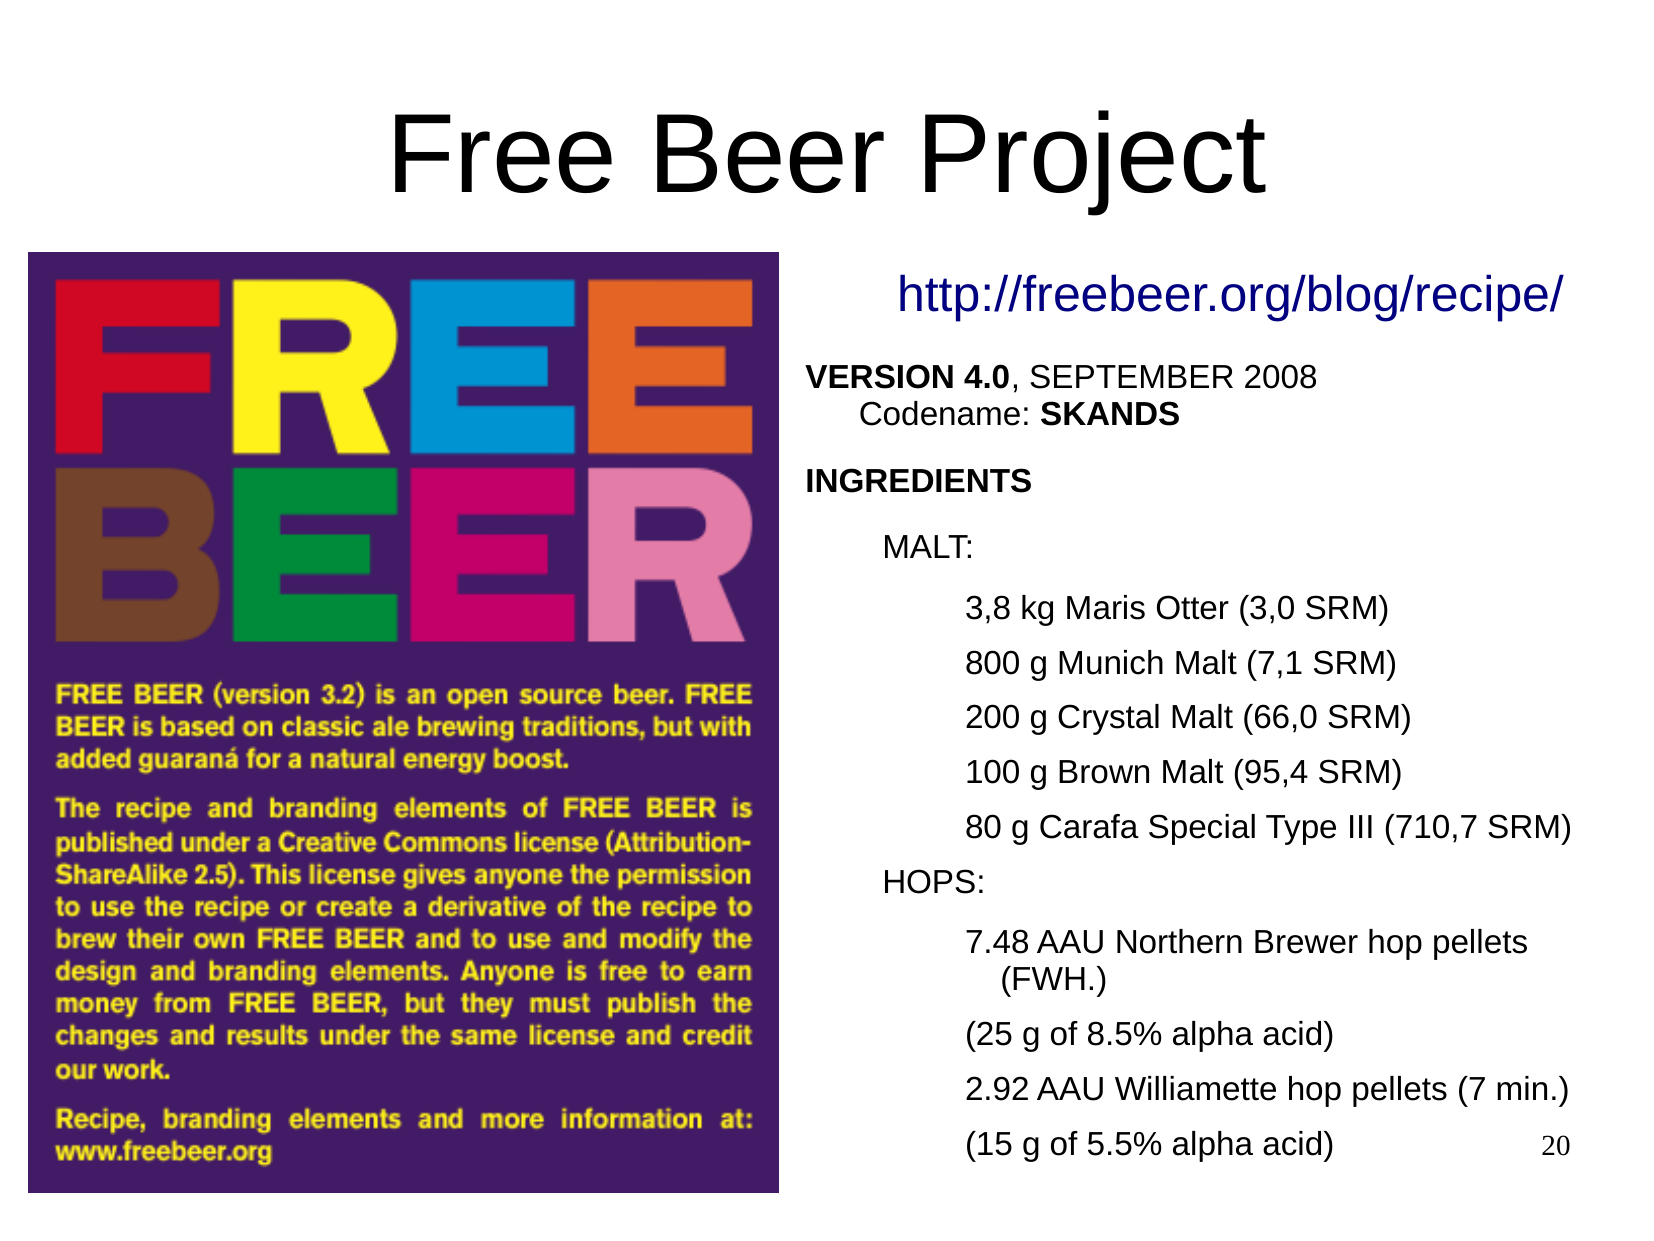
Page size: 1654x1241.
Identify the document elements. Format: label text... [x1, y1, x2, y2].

picture [28, 252, 779, 1193]
title Free Beer Project [82, 49, 1571, 257]
text_box http://freebeer.org/blog/recipe/ [882, 258, 1633, 372]
list VERSION 4.0, SEPTEMBER 2008 Codename: SKANDS INGREDIENTS MALT: 3,8 kg Maris Otter (3,0 SRM) 800 g Munich Malt (7,1 SRM) 200 g Crystal Malt (66,0 SRM) 100 g Brown Malt (95,4 SRM) 80 g Carafa Special Type III (710,7 SRM) HOPS: 7.48 AAU Northern Brewer hop pellets (FWH.) (25 g of 8.5% alpha acid) 2.92 AAU Williamette hop pellets (7 min.) (15 g of 5.5% alpha acid) [787, 358, 1619, 1169]
